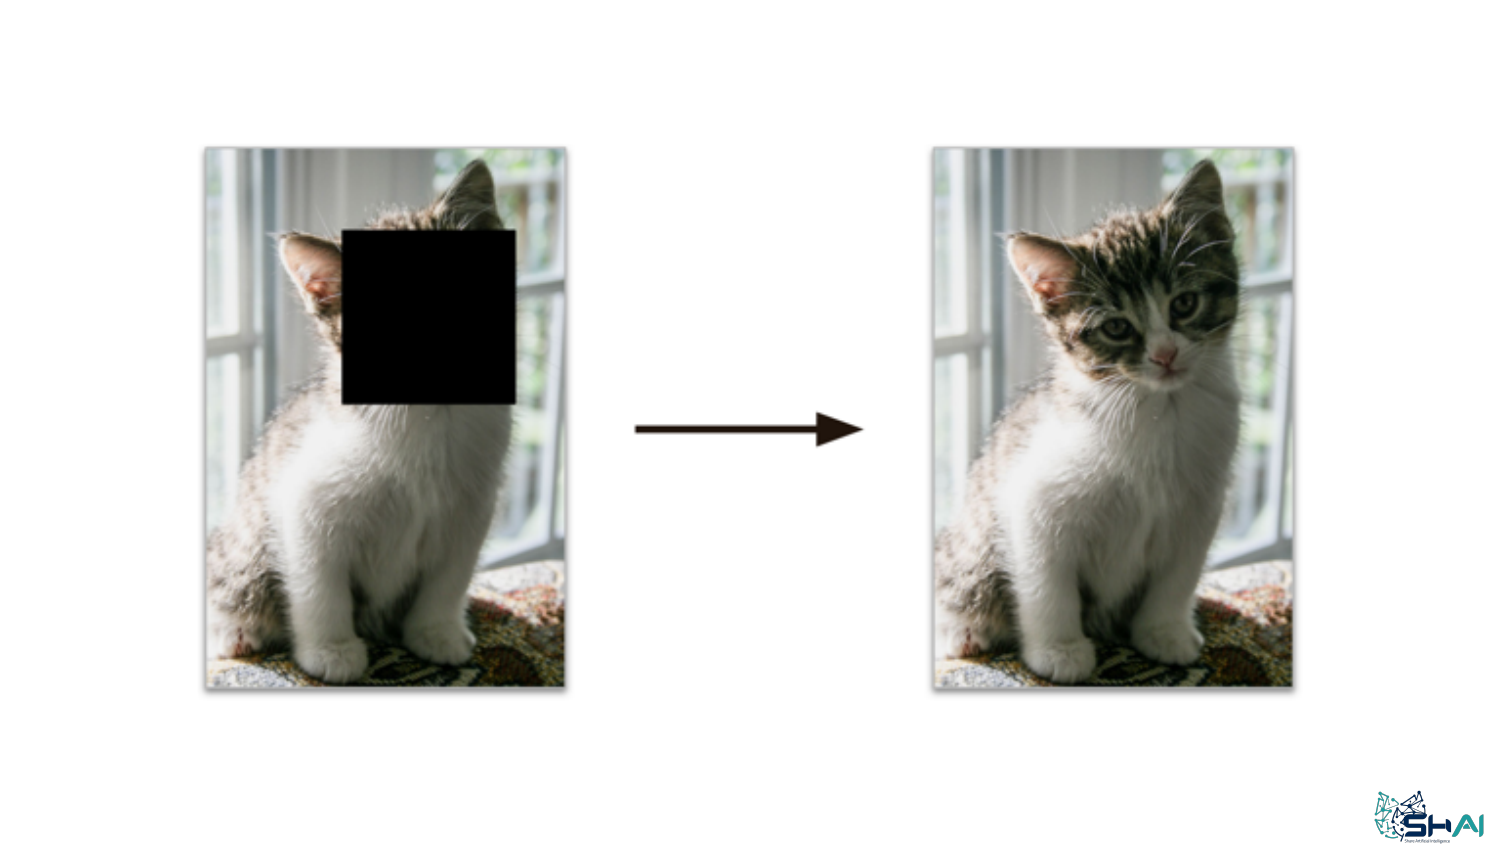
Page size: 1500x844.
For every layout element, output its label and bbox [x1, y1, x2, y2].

picture [1358, 790, 1500, 844]
picture [197, 143, 1303, 701]
